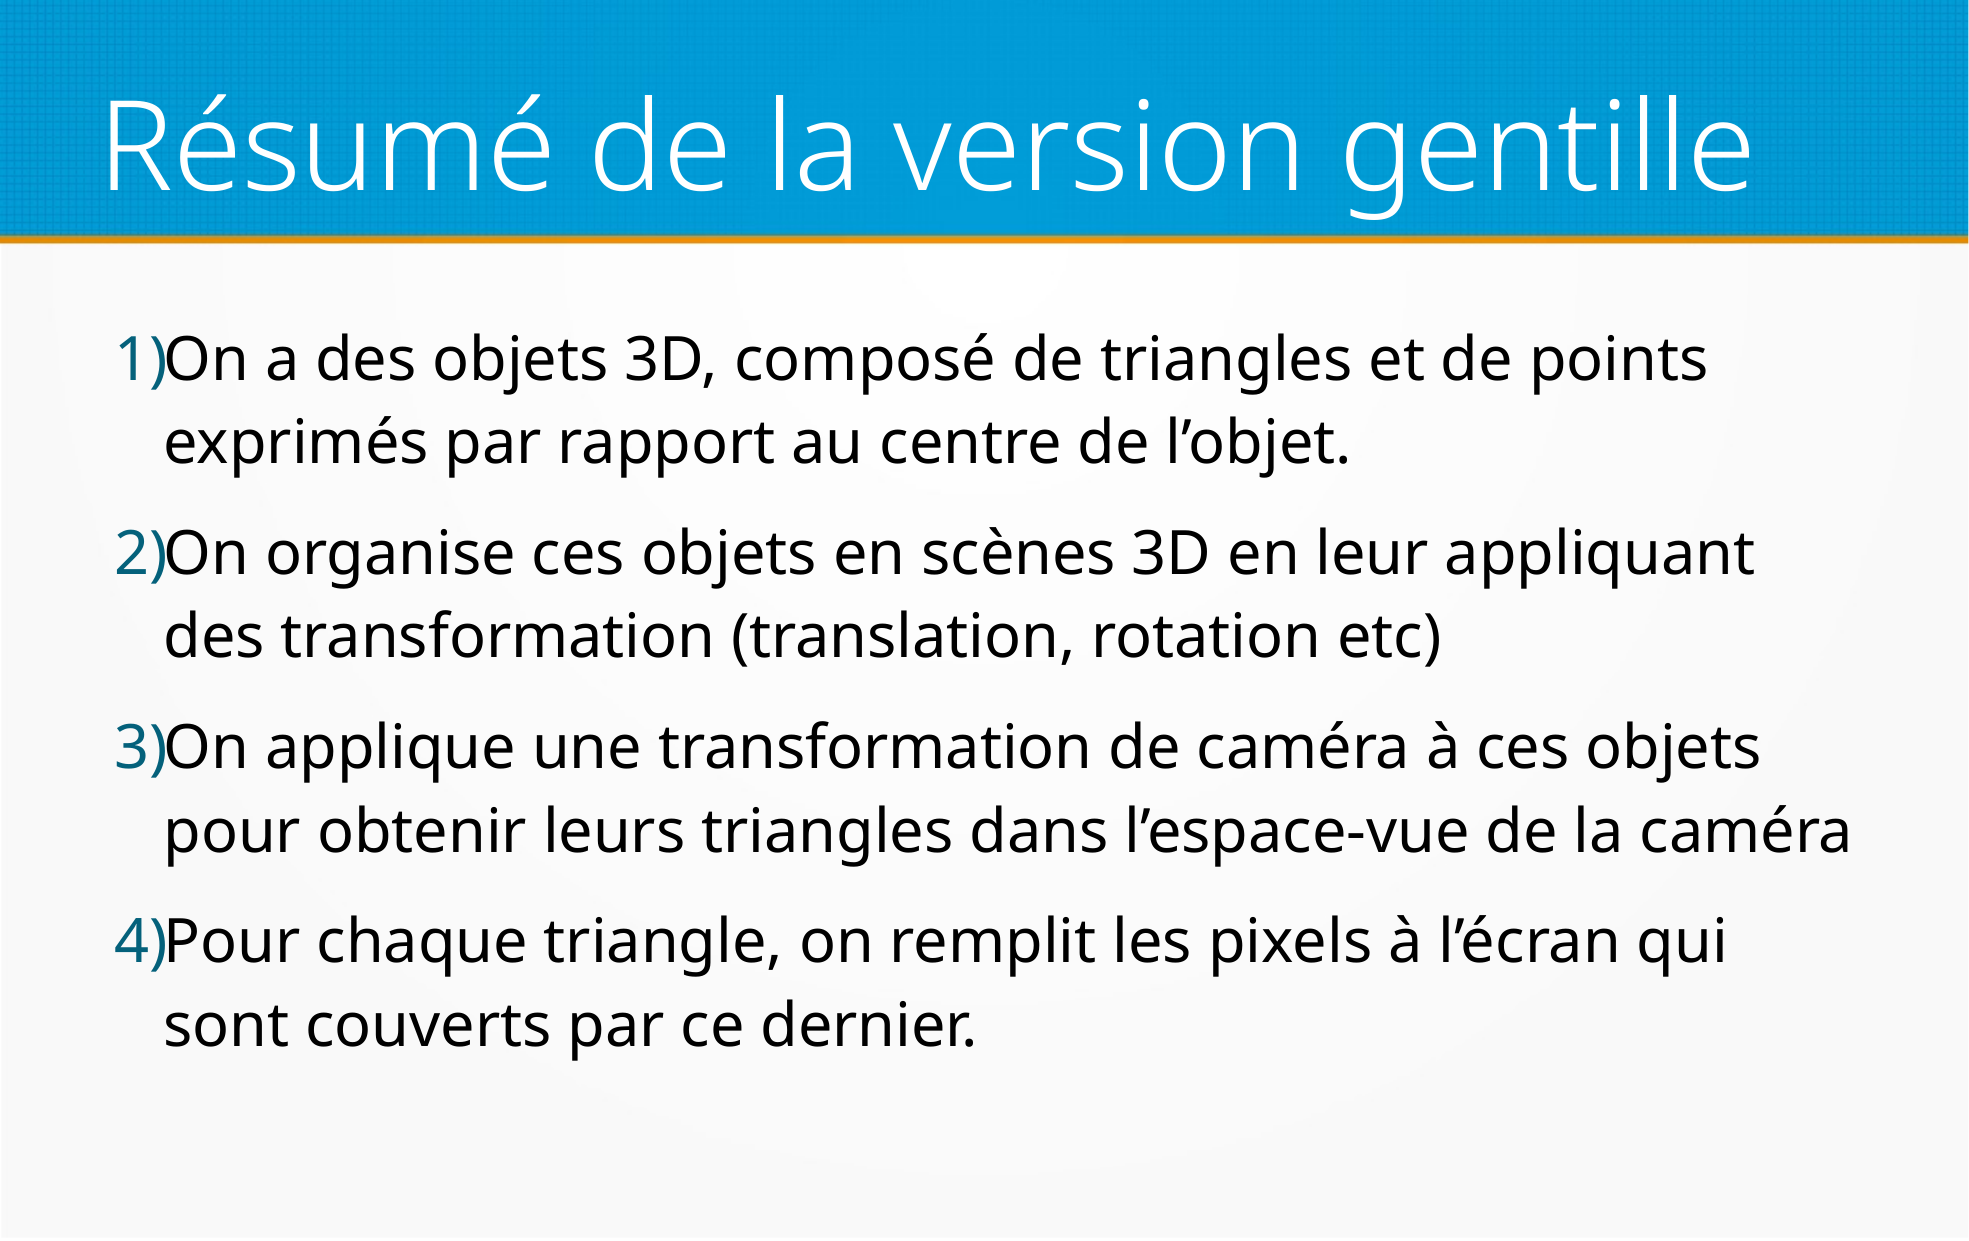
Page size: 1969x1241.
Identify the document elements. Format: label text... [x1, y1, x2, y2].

list On a des objets 3D, composé de triangles et de points exprimés par rapport au centre de l’objet. On organise ces objets en scènes 3D en leur appliquant des transformation (translation, rotation etc) On applique une transformation de caméra à ces objets pour obtenir leurs triangles dans l’espace-vue de la caméra Pour chaque triangle, on remplit les pixels à l’écran qui sont couverts par ce dernier. [98, 315, 1861, 1146]
title Résumé de la version gentille [98, 19, 1870, 227]
picture [0, 233, 1969, 1241]
